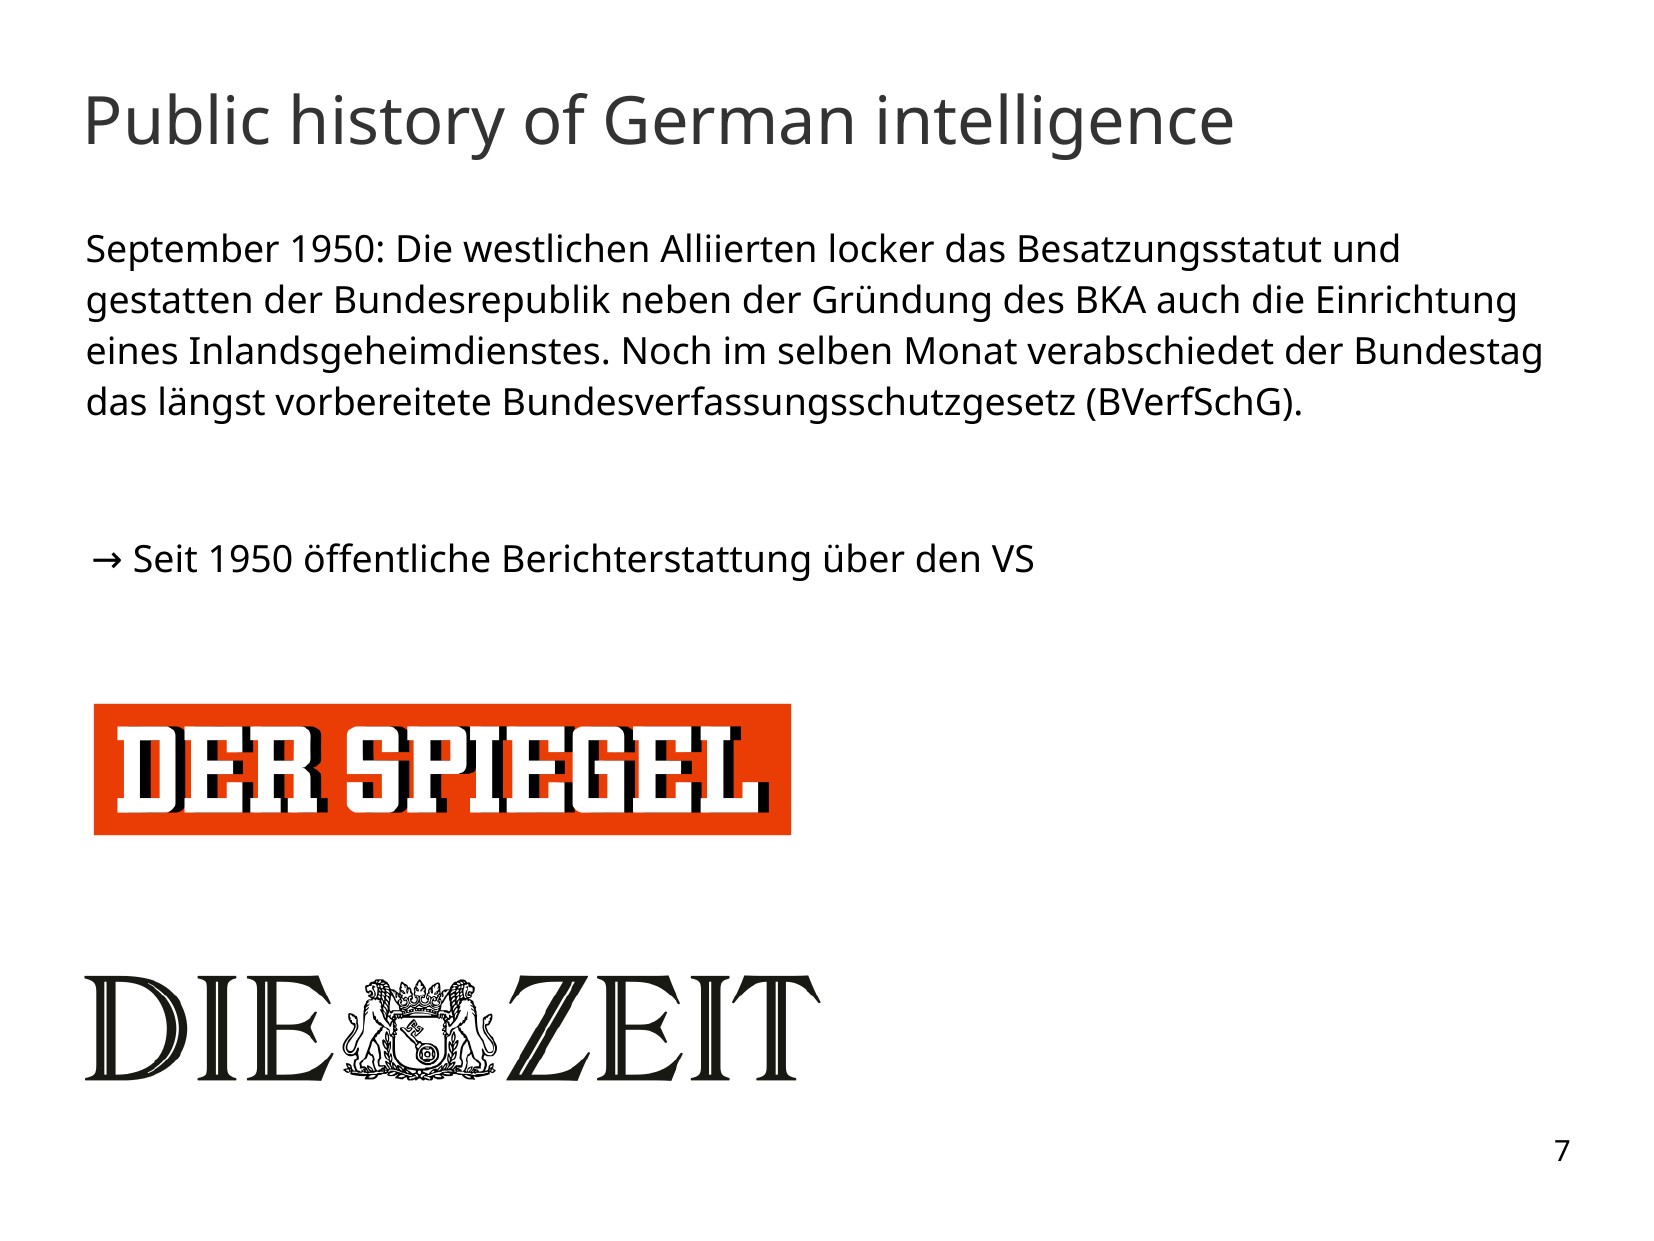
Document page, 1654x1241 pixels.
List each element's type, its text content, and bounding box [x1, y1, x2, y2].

title Public history of German intelligence [82, 49, 1347, 189]
text_box September 1950: Die westlichen Alliierten locker das Besatzungsstatut und gestatten der Bundesrepublik neben der Gründung des BKA auch die Einrichtung eines Inlandsgeheimdienstes. Noch im selben Monat verabschiedet der Bundestag das längst vorbereitete Bundesverfassungsschutzgesetz (BVerfSchG). [70, 214, 1595, 425]
picture [88, 696, 798, 840]
text_box → Seit 1950 öffentliche Berichterstattung über den VS [76, 525, 980, 590]
picture [76, 964, 833, 1091]
